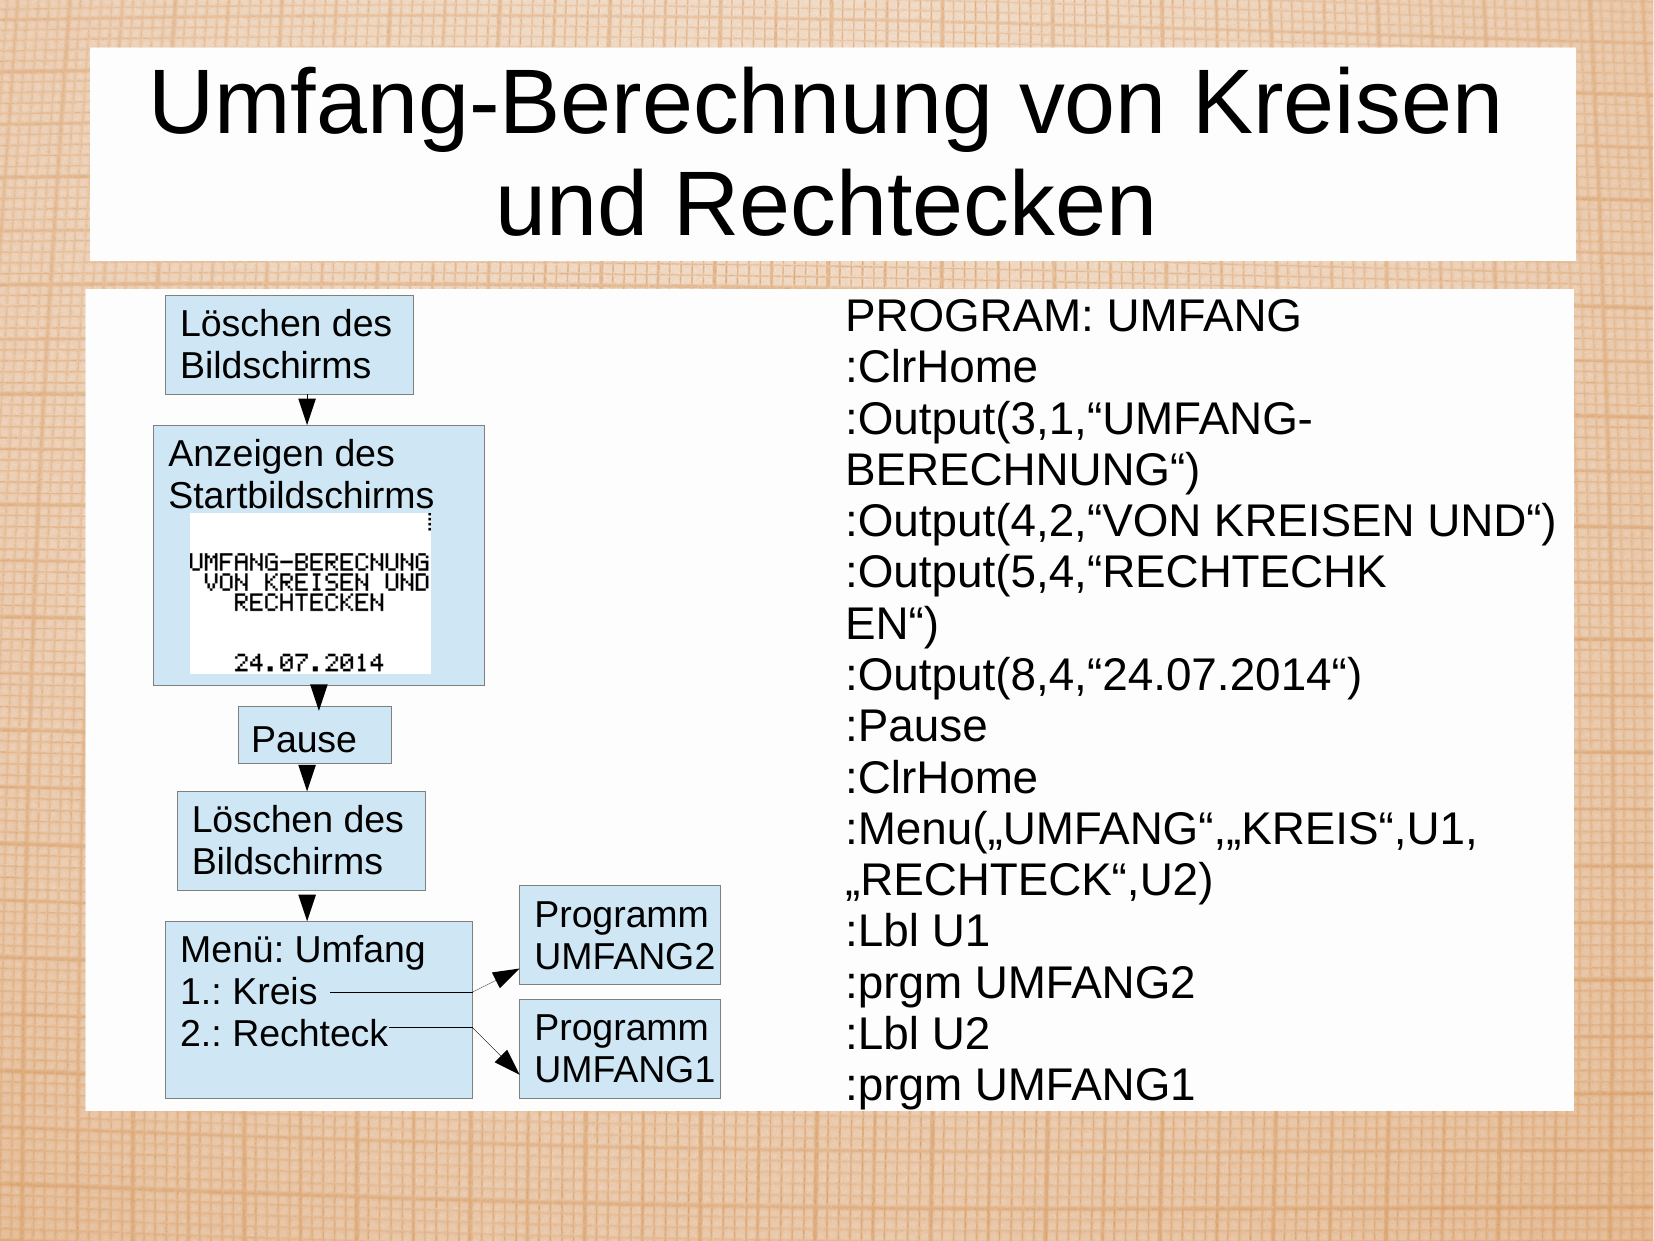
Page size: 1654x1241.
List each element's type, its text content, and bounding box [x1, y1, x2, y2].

text_box ProgrammUMFANG1 [519, 999, 745, 1099]
text_box [238, 706, 318, 710]
text_box Pause [236, 710, 390, 768]
title Umfang-Berechnung von Kreisen und Rechtecken [82, 49, 1571, 257]
text_box Programm UMFANG2 [519, 885, 886, 985]
text_box [320, 706, 392, 764]
text_box Löschen des Bildschirms [165, 295, 449, 395]
text_box Anzeigen des Startbildschirms [153, 425, 485, 525]
text_box Menü: Umfang 1.: Kreis 2.: Rechteck [165, 921, 485, 1063]
text_box [165, 1063, 473, 1099]
picture [0, 0, 1654, 1241]
text_box [153, 525, 485, 686]
list PROGRAM: UMFANG :ClrHome :Output(3,1,“UMFANG-BERECHNUNG“) :Output(4,2,“VON KREISEN UND“) :Output(5,4,“RECHTECHK EN“) :Output(8,4,“24.07.2014“) :Pause :ClrHome :Menu(„UMFANG“,„KREIS“,U1,„RECHTECK“,U2) :Lbl U1 :prgm UMFANG2 :Lbl U2 :prgm UMFANG1 [845, 290, 1572, 1241]
text_box Löschen des Bildschirms [177, 791, 461, 891]
